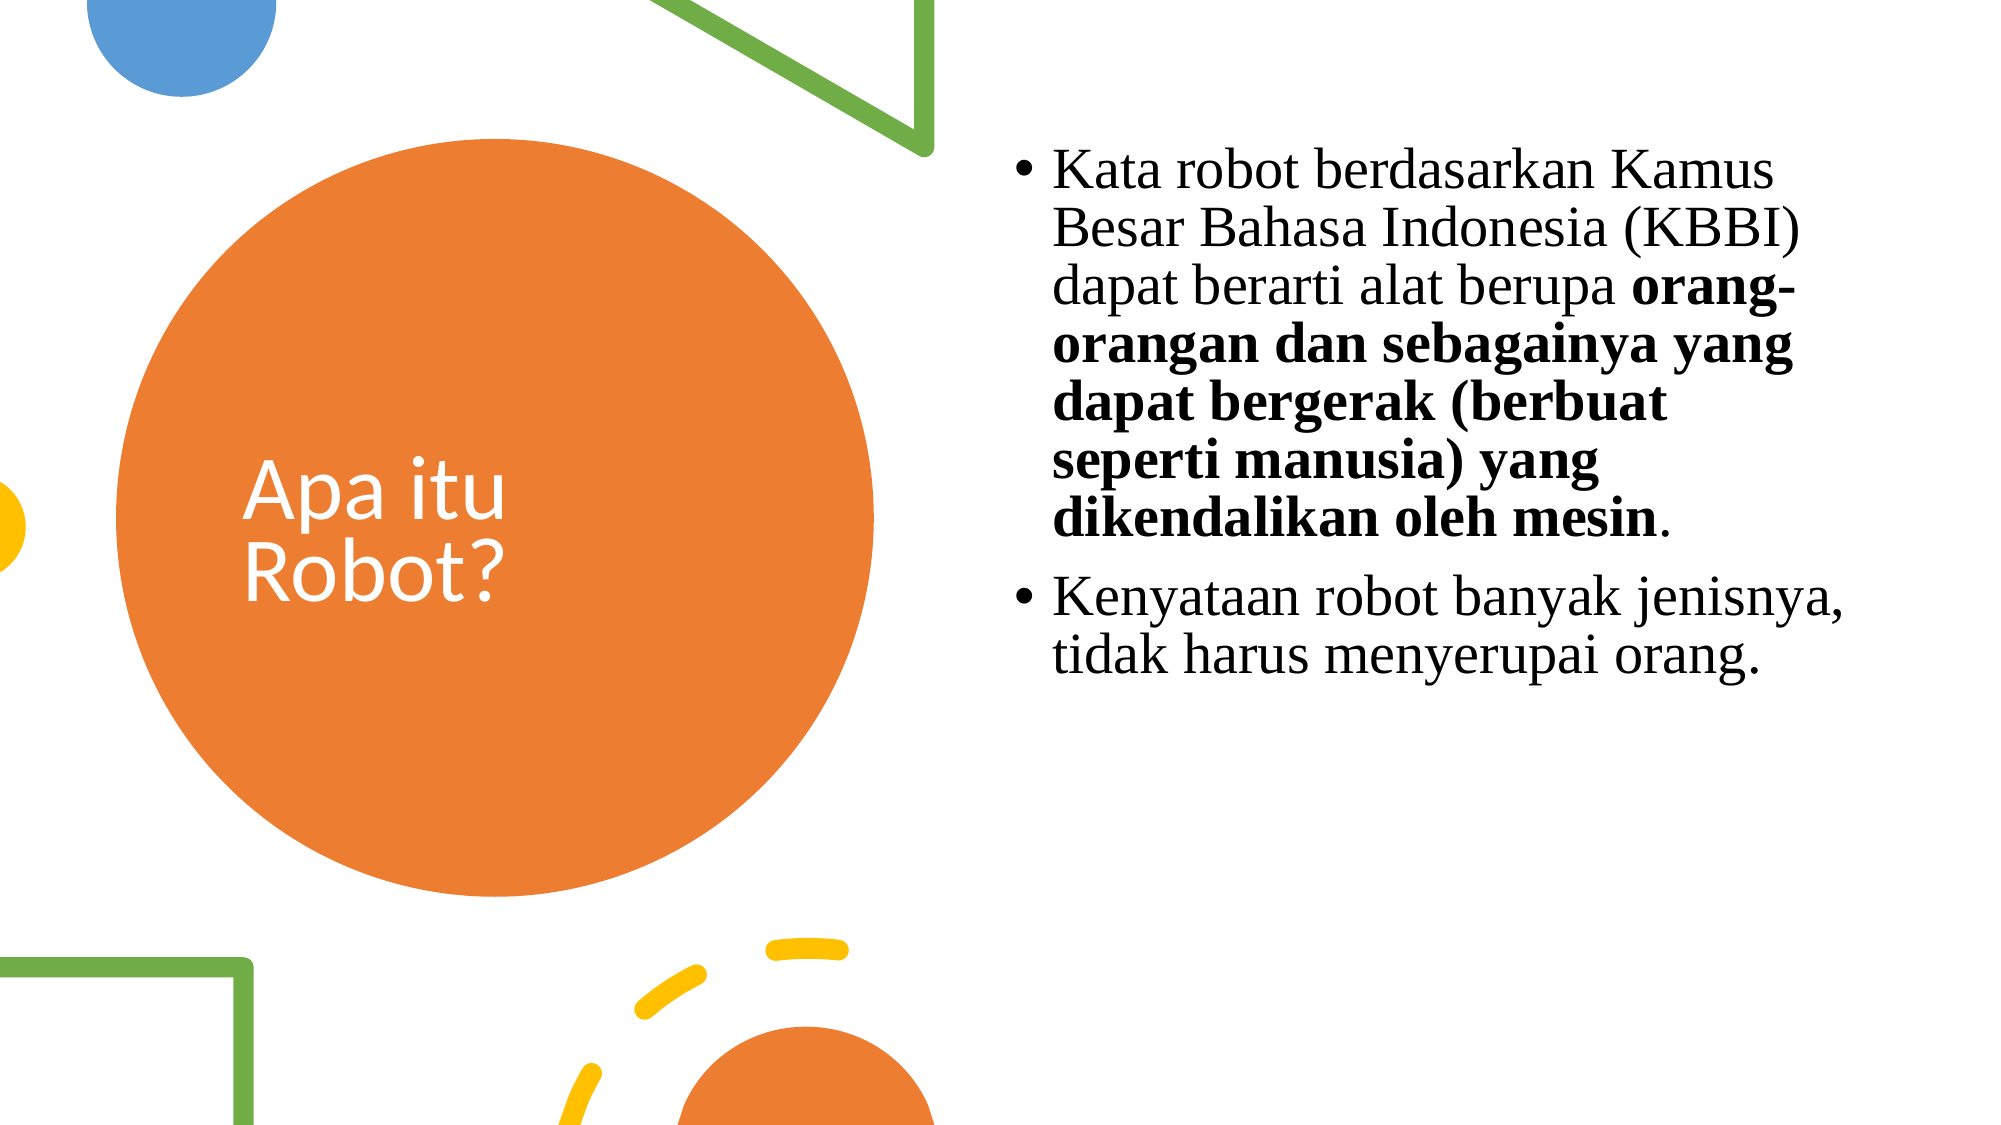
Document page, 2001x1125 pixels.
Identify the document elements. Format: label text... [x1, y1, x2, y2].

text_box Kata robot berdasarkan Kamus Besar Bahasa Indonesia (KBBI) dapat berarti alat berupa orang-orangan dan sebagainya yang dapat bergerak (berbuat seperti manusia) yang dikendalikan oleh mesin. Kenyataan robot banyak jenisnya, tidak harus menyerupai orang. [999, 134, 1863, 937]
text_box [0, 0, 2000, 1125]
text_box Apa itu Robot? [227, 202, 760, 869]
